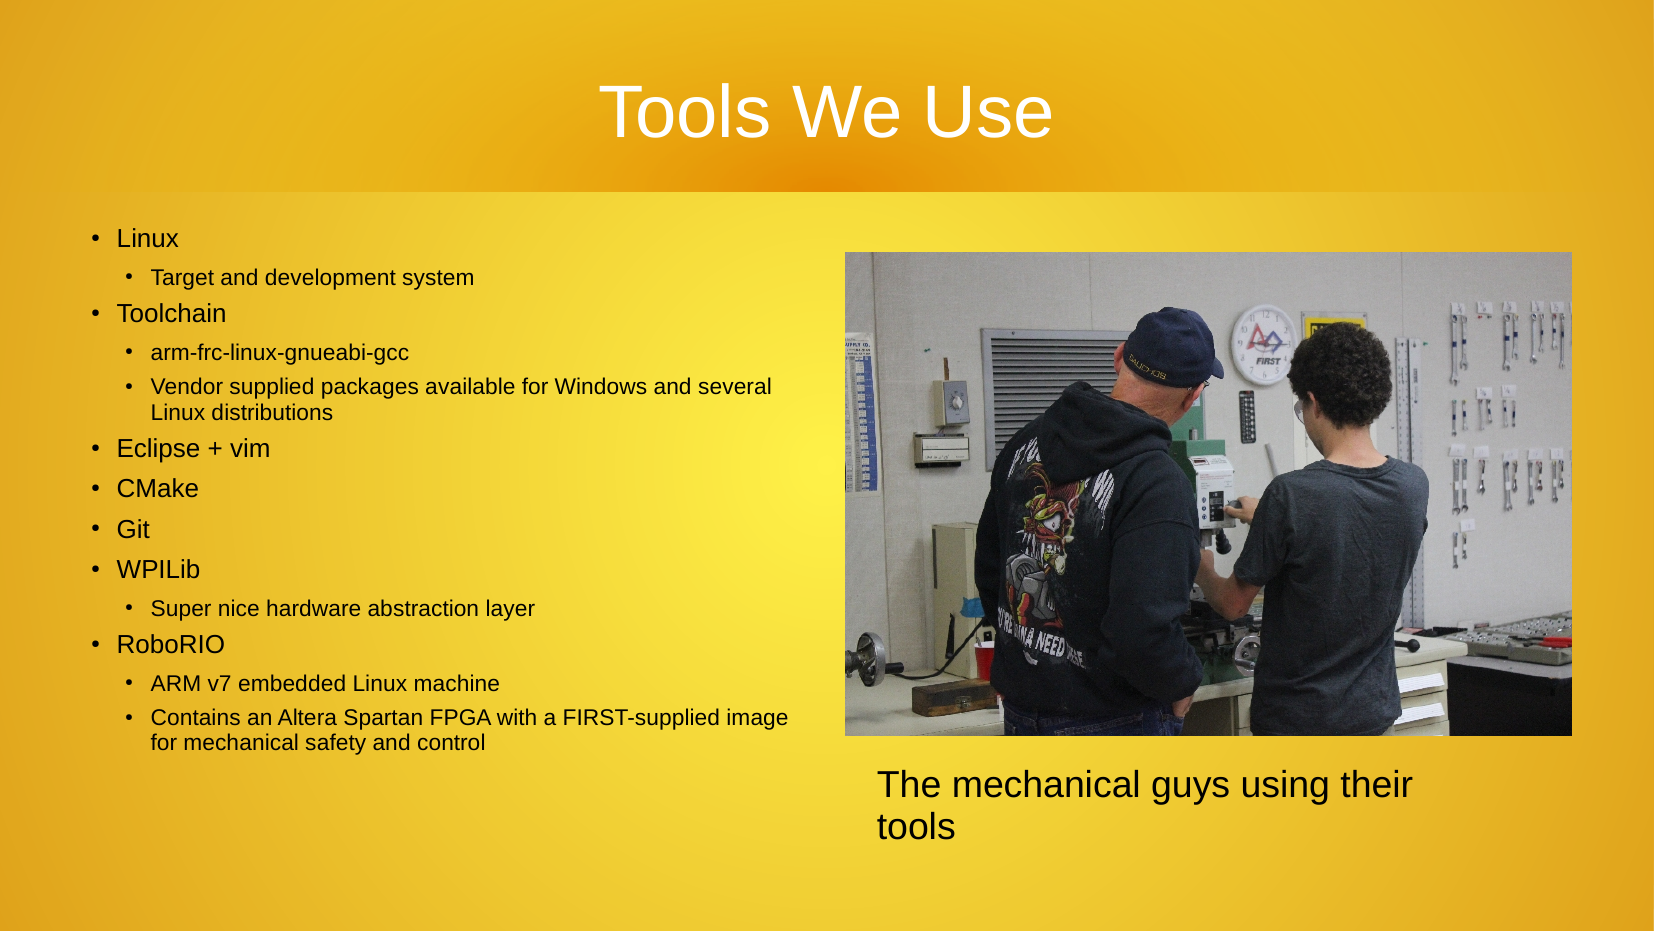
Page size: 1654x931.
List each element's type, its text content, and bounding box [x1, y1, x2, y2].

picture [845, 252, 1572, 737]
title Tools We Use [82, 35, 1571, 189]
list Linux Target and development system Toolchain arm-frc-linux-gnueabi-gcc Vendor supplied packages available for Windows and several Linux distributions Eclipse + vim CMake Git WPILib Super nice hardware abstraction layer RoboRIO ARM v7 embedded Linux machine Contains an Altera Spartan FPGA with a FIRST-supplied image for mechanical safety and control [82, 224, 809, 764]
text_box The mechanical guys using their tools [862, 755, 1512, 855]
